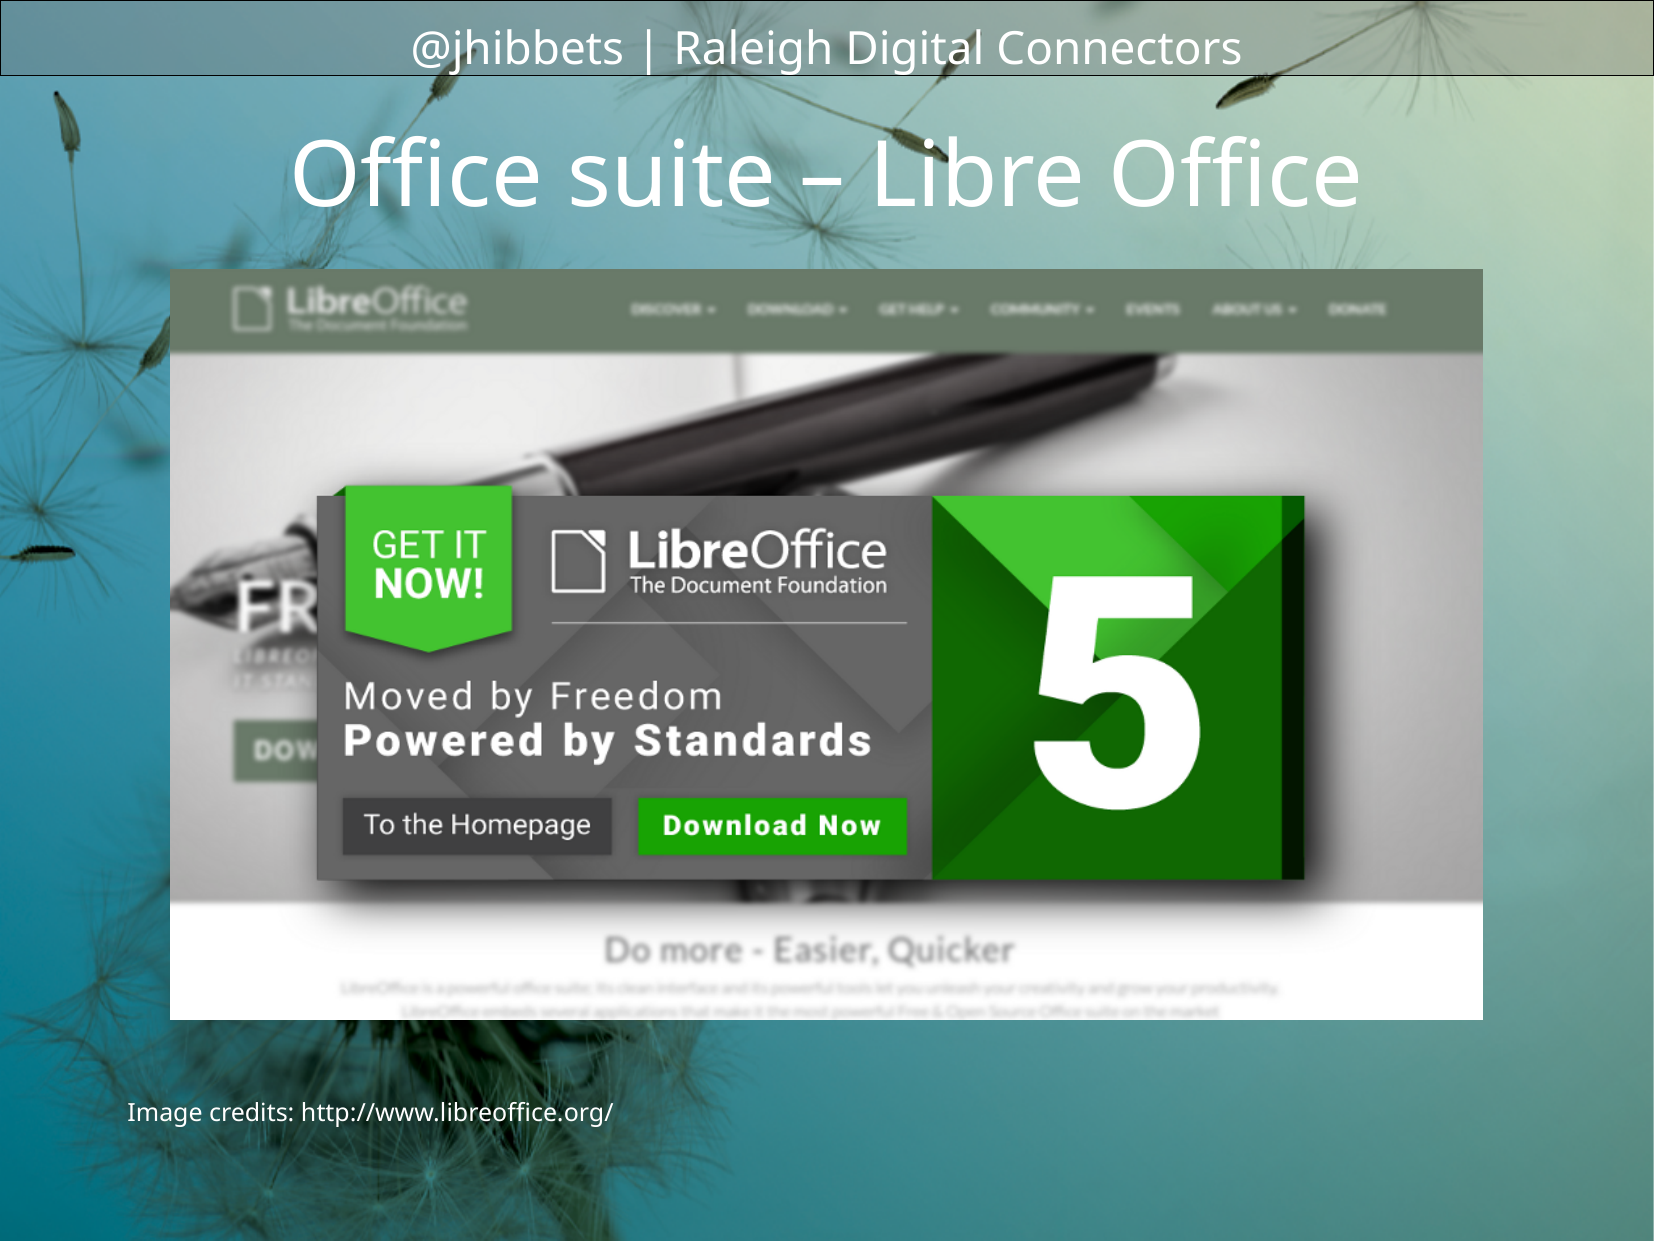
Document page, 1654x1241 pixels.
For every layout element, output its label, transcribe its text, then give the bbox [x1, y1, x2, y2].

picture [0, 76, 1654, 1241]
title Office suite – Libre Office [82, 67, 1571, 275]
text_box Image credits: http://www.libreoffice.org/ [112, 1087, 648, 1131]
